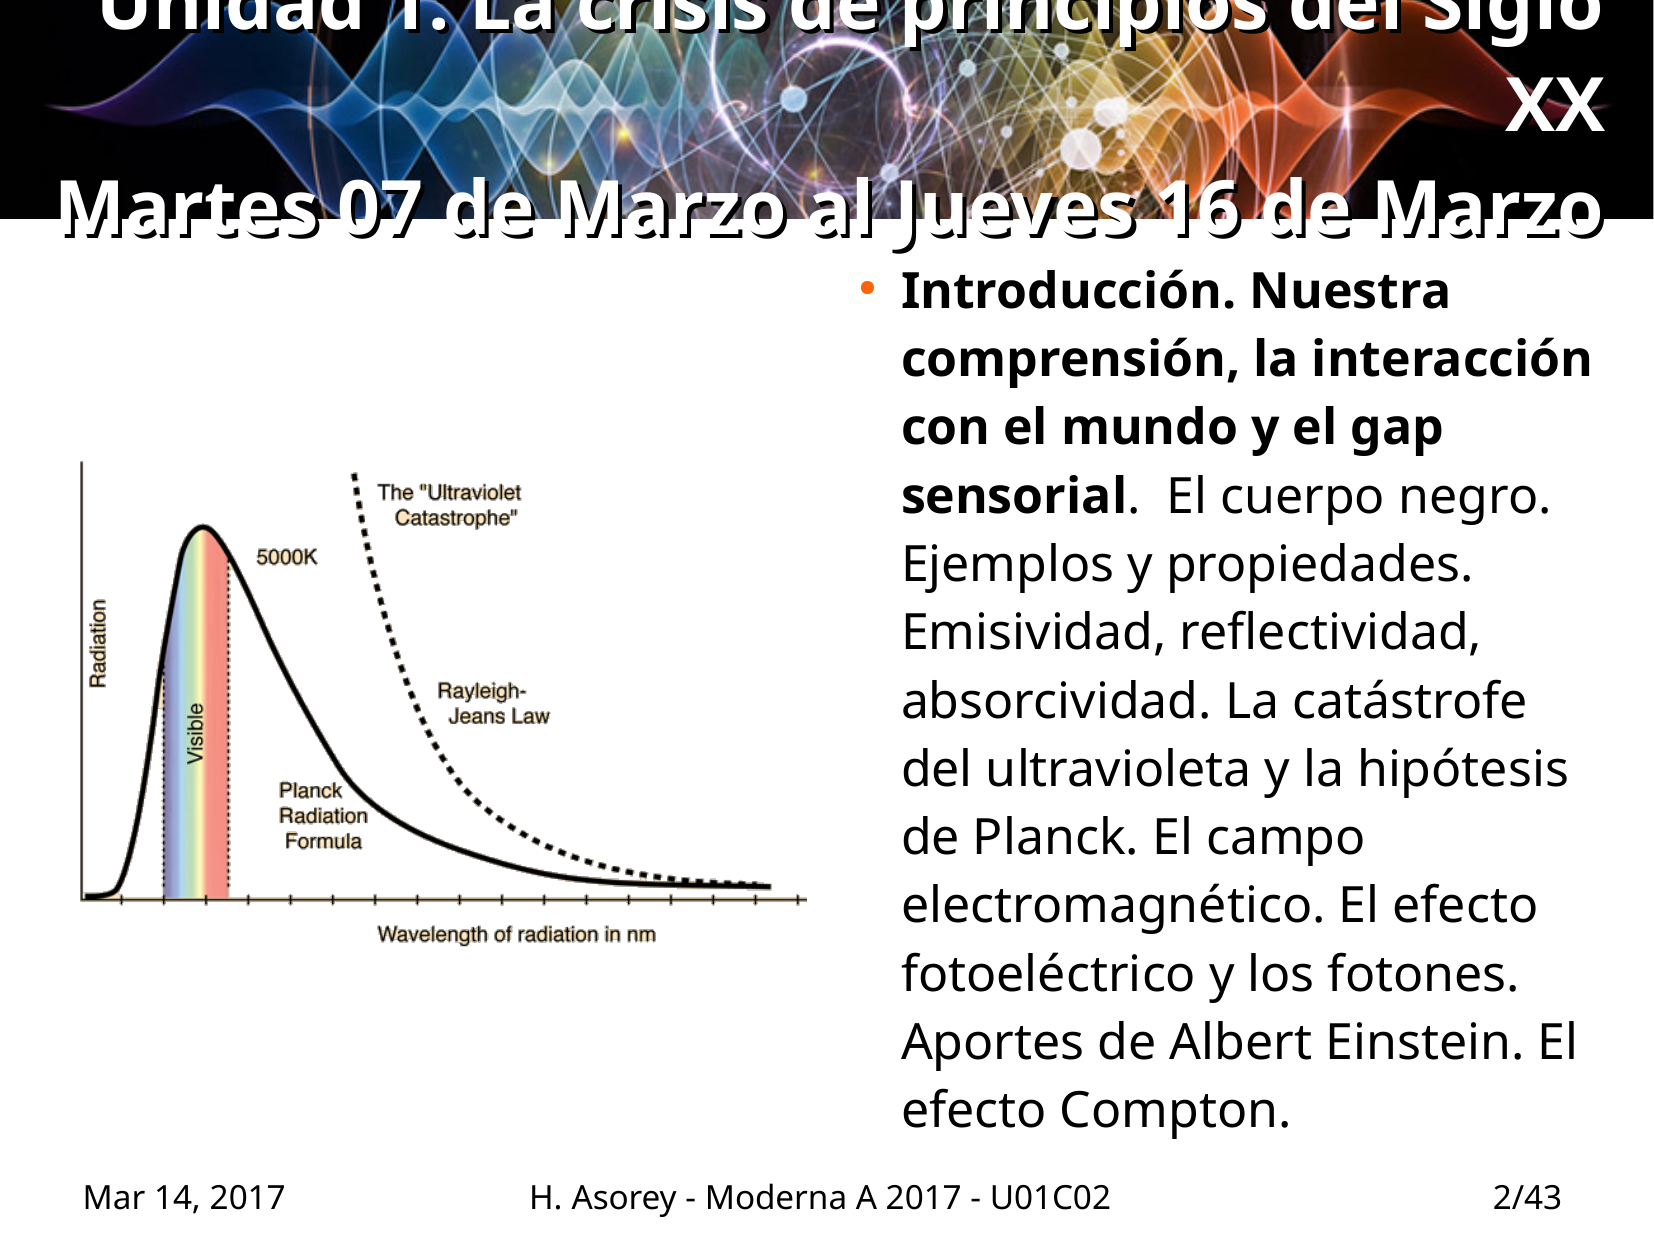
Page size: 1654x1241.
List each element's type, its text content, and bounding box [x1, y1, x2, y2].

picture [775, 195, 835, 219]
picture [1555, 0, 1561, 11]
picture [1401, 0, 1444, 11]
picture [1136, 0, 1147, 11]
picture [337, 0, 349, 11]
picture [1161, 0, 1168, 11]
picture [491, 0, 540, 11]
picture [1025, 0, 1036, 11]
picture [1216, 195, 1270, 219]
picture [879, 0, 905, 11]
picture [1548, 195, 1568, 219]
picture [1050, 195, 1064, 219]
picture [659, 195, 676, 219]
picture [1576, 205, 1589, 219]
picture [1116, 195, 1174, 219]
picture [200, 0, 208, 11]
picture [1113, 0, 1120, 11]
picture [355, 195, 366, 219]
picture [0, 0, 102, 219]
picture [45, 446, 807, 964]
picture [916, 195, 925, 219]
picture [595, 0, 620, 11]
picture [1576, 0, 1589, 11]
picture [413, 195, 453, 219]
picture [807, 0, 819, 11]
picture [1250, 0, 1292, 11]
picture [1356, 0, 1366, 4]
picture [856, 0, 867, 4]
picture [224, 0, 229, 11]
picture [300, 195, 341, 219]
picture [1592, 0, 1654, 219]
picture [84, 195, 98, 217]
picture [872, 195, 901, 219]
picture [364, 0, 405, 11]
picture [151, 0, 159, 11]
picture [462, 205, 474, 219]
picture [988, 204, 999, 209]
picture [420, 0, 476, 11]
picture [636, 0, 654, 11]
picture [316, 0, 322, 11]
picture [690, 0, 715, 11]
list Introducción. Nuestra comprensión, la interacción con el mundo y el gap sensorial. El cuerpo negro. Ejemplos y propiedades. Emisividad, reflectividad, absorcividad. La catástrofe del ultravioleta y la hipótesis de Planck. El campo electromagnético. El efecto fotoeléctrico y los fotones. Aportes de Albert Einstein. El efecto Compton. [844, 255, 1606, 1156]
picture [191, 201, 211, 219]
picture [1183, 0, 1189, 11]
picture [1307, 0, 1319, 11]
picture [1229, 0, 1242, 11]
picture [962, 195, 979, 219]
picture [759, 205, 772, 219]
picture [622, 195, 653, 219]
picture [270, 195, 295, 219]
picture [122, 195, 154, 219]
picture [256, 204, 267, 209]
picture [489, 195, 501, 219]
picture [968, 0, 987, 11]
picture [1484, 0, 1490, 11]
picture [841, 195, 857, 219]
picture [1476, 195, 1493, 219]
picture [750, 0, 792, 11]
title Unidad 1: La crisis de principios del Siglo XX Martes 07 de Marzo al Jueves 16 de Marzo [45, 11, 1606, 195]
picture [1439, 195, 1470, 219]
picture [1072, 0, 1098, 11]
picture [379, 195, 406, 219]
picture [1392, 208, 1396, 219]
picture [730, 0, 742, 11]
picture [1023, 195, 1040, 215]
picture [584, 195, 598, 217]
picture [1508, 195, 1538, 219]
picture [946, 0, 953, 11]
picture [1532, 0, 1540, 11]
picture [1341, 195, 1378, 219]
picture [271, 0, 302, 11]
picture [174, 0, 185, 11]
picture [119, 0, 135, 11]
picture [1505, 0, 1517, 11]
picture [510, 204, 521, 209]
picture [921, 0, 932, 11]
picture [1189, 195, 1202, 219]
picture [1051, 0, 1057, 11]
picture [554, 0, 580, 11]
picture [691, 195, 721, 219]
picture [1452, 0, 1469, 11]
picture [1002, 195, 1020, 219]
picture [524, 195, 561, 219]
picture [1215, 212, 1226, 219]
picture [1073, 204, 1084, 209]
picture [244, 0, 256, 11]
picture [731, 195, 751, 219]
picture [226, 195, 247, 219]
picture [670, 0, 681, 11]
picture [1204, 0, 1217, 11]
picture [160, 195, 176, 219]
picture [936, 195, 951, 219]
picture [1306, 195, 1318, 219]
picture [1087, 195, 1112, 219]
picture [834, 0, 840, 11]
picture [1002, 0, 1010, 11]
picture [1379, 0, 1386, 11]
picture [575, 208, 579, 219]
picture [1327, 204, 1338, 209]
picture [1334, 0, 1339, 11]
picture [75, 208, 79, 219]
picture [1279, 205, 1291, 219]
picture [1401, 195, 1415, 217]
